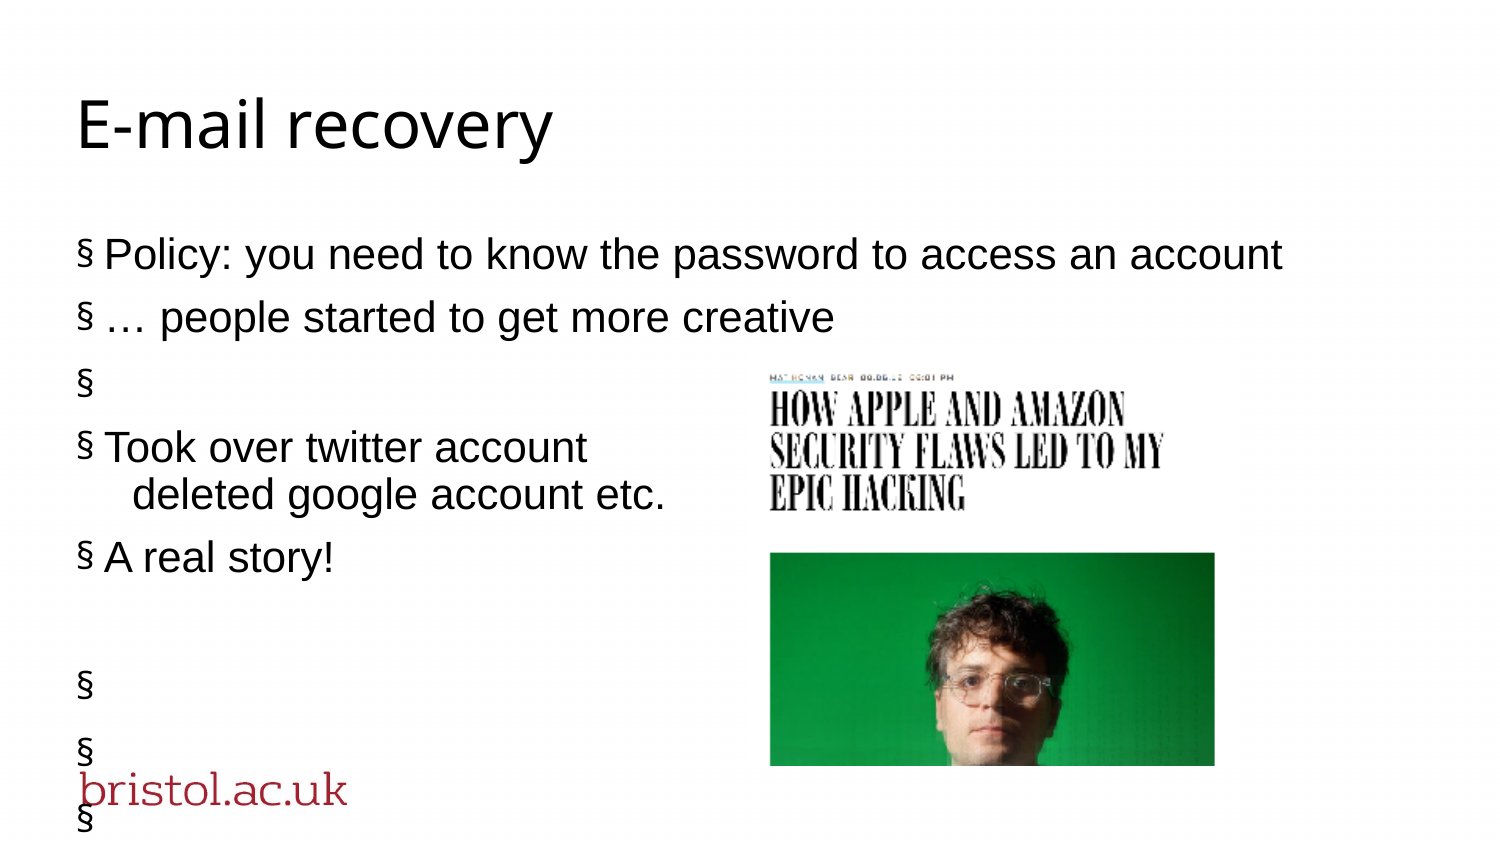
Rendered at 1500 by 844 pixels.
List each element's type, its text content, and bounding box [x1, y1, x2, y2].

picture [750, 351, 1240, 766]
title E-mail recovery [60, 44, 1440, 209]
list Policy: you need to know the password to access an account … people started to get more creative Took over twitter account deleted google account etc. A real story! [60, 224, 1440, 699]
